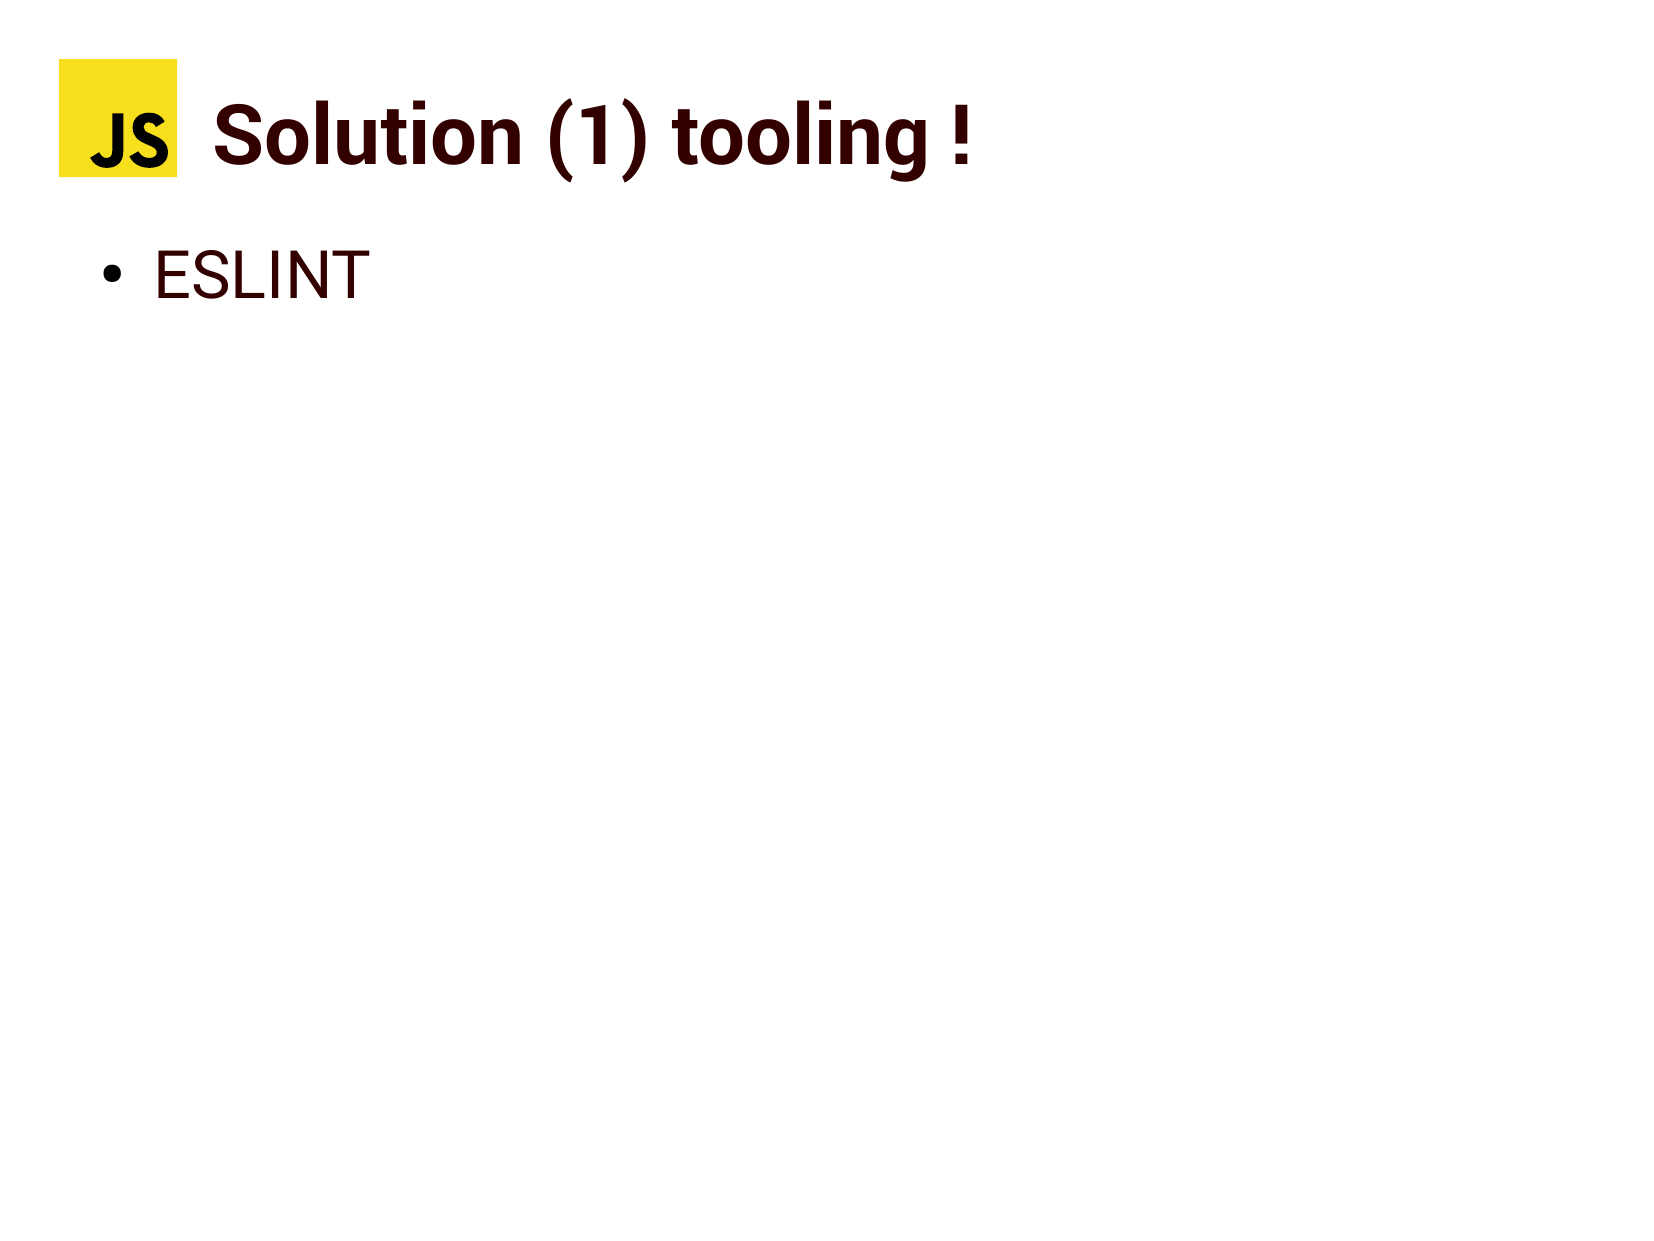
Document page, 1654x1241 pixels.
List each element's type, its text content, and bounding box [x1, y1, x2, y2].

list ESLINT [82, 236, 1571, 956]
title Solution (1) tooling ! [194, 72, 1559, 201]
